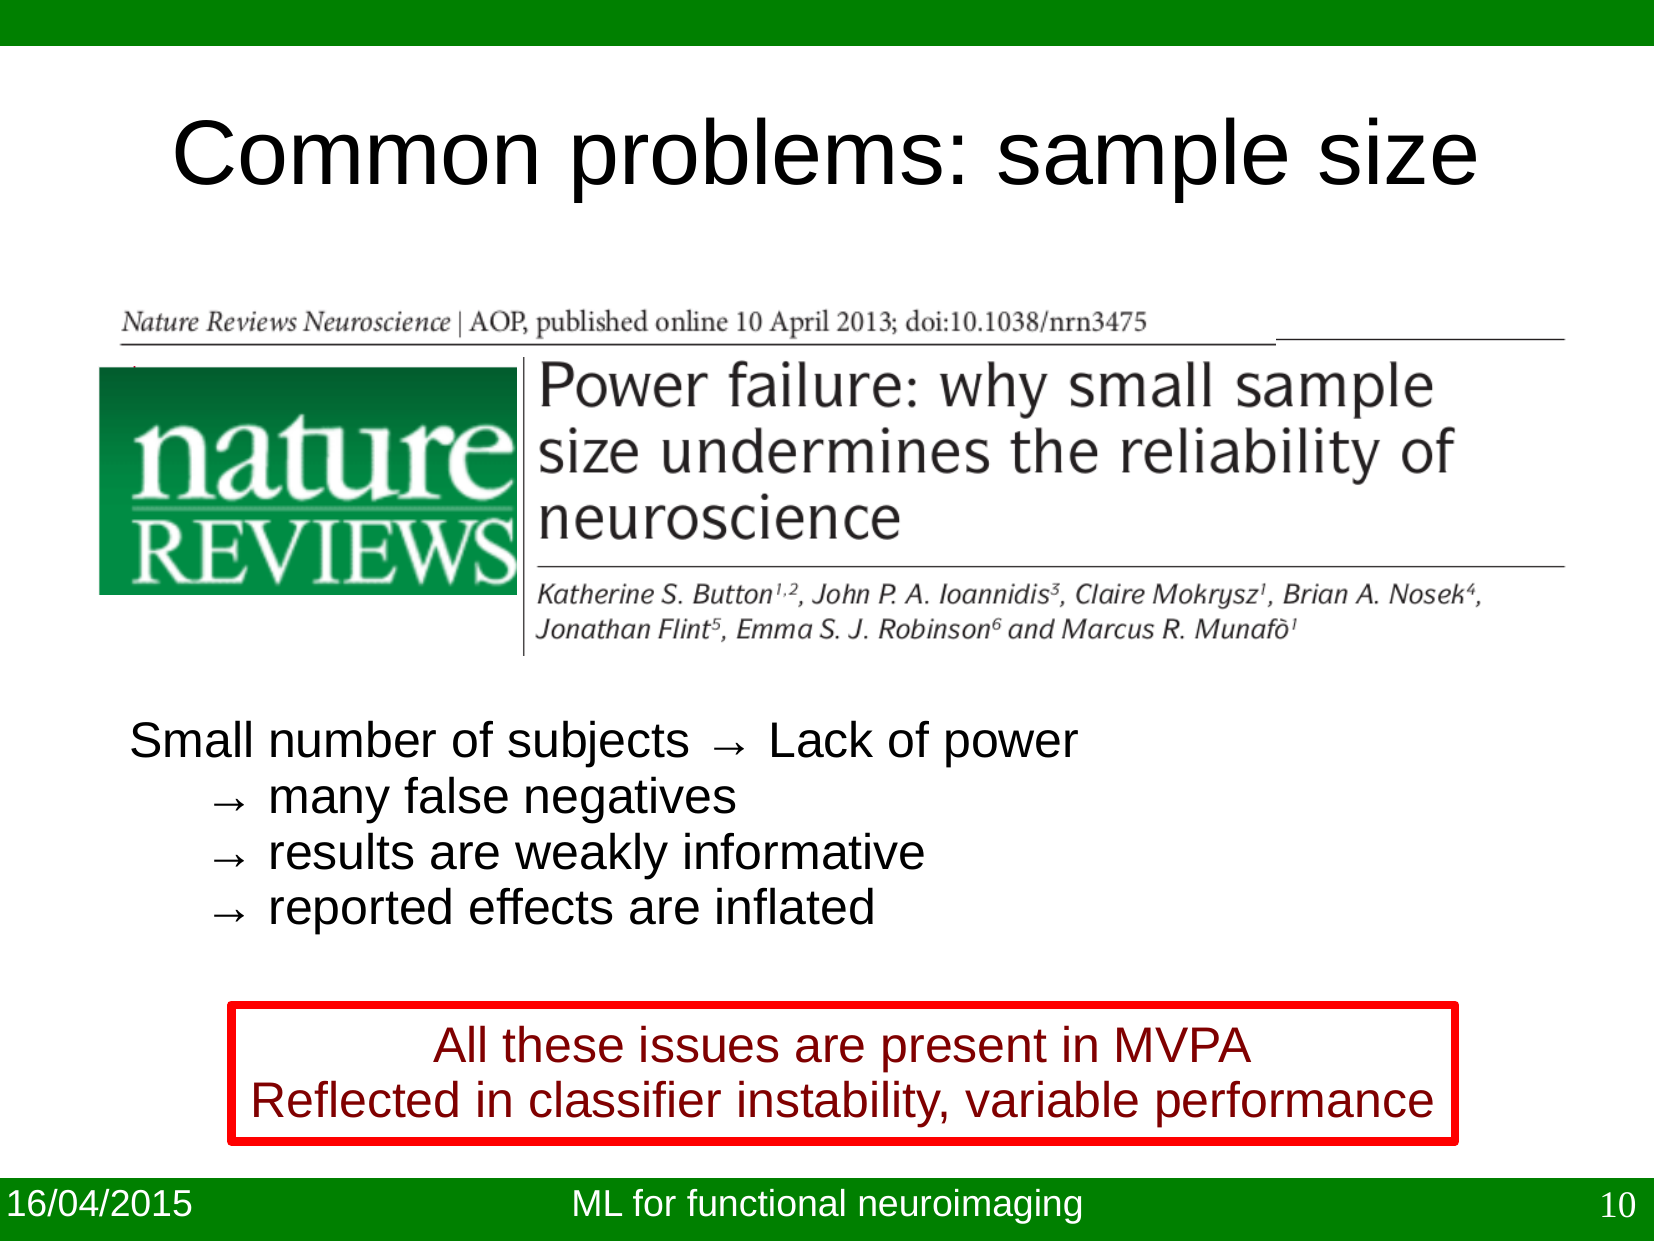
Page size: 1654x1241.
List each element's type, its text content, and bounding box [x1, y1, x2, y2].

text_box All these issues are present in MVPA Reflected in classifier instability, variable performance [231, 1005, 1456, 1142]
picture [98, 299, 1568, 656]
text_box Small number of subjects → Lack of power → many false negatives → results are weakly informative → reported effects are inflated [114, 705, 1096, 945]
title Common problems: sample size [82, 49, 1571, 257]
